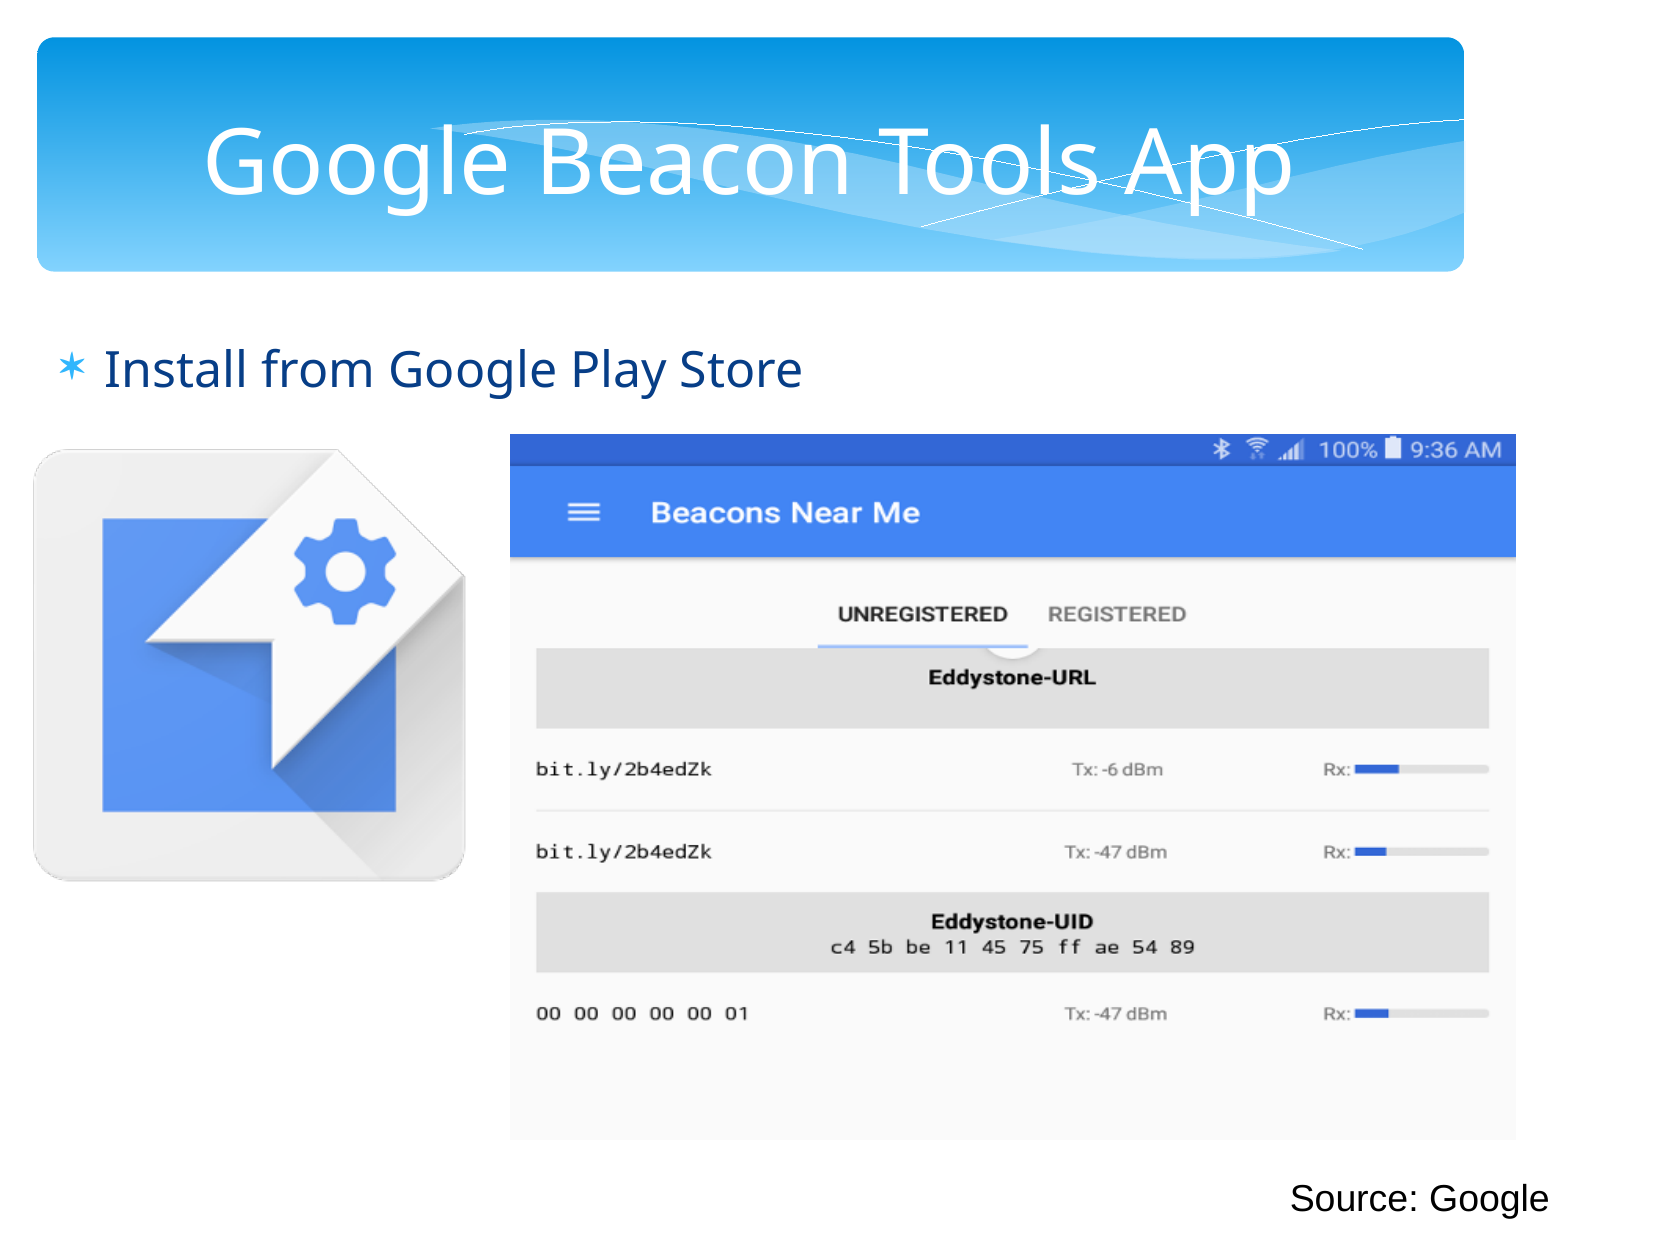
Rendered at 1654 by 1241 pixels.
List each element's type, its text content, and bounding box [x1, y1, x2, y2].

text_box Source: Google [1274, 1170, 1605, 1232]
list Install from Google Play Store [45, 330, 1036, 451]
picture [510, 434, 1516, 1141]
picture [15, 431, 484, 901]
title Google Beacon Tools App [74, 55, 1425, 261]
